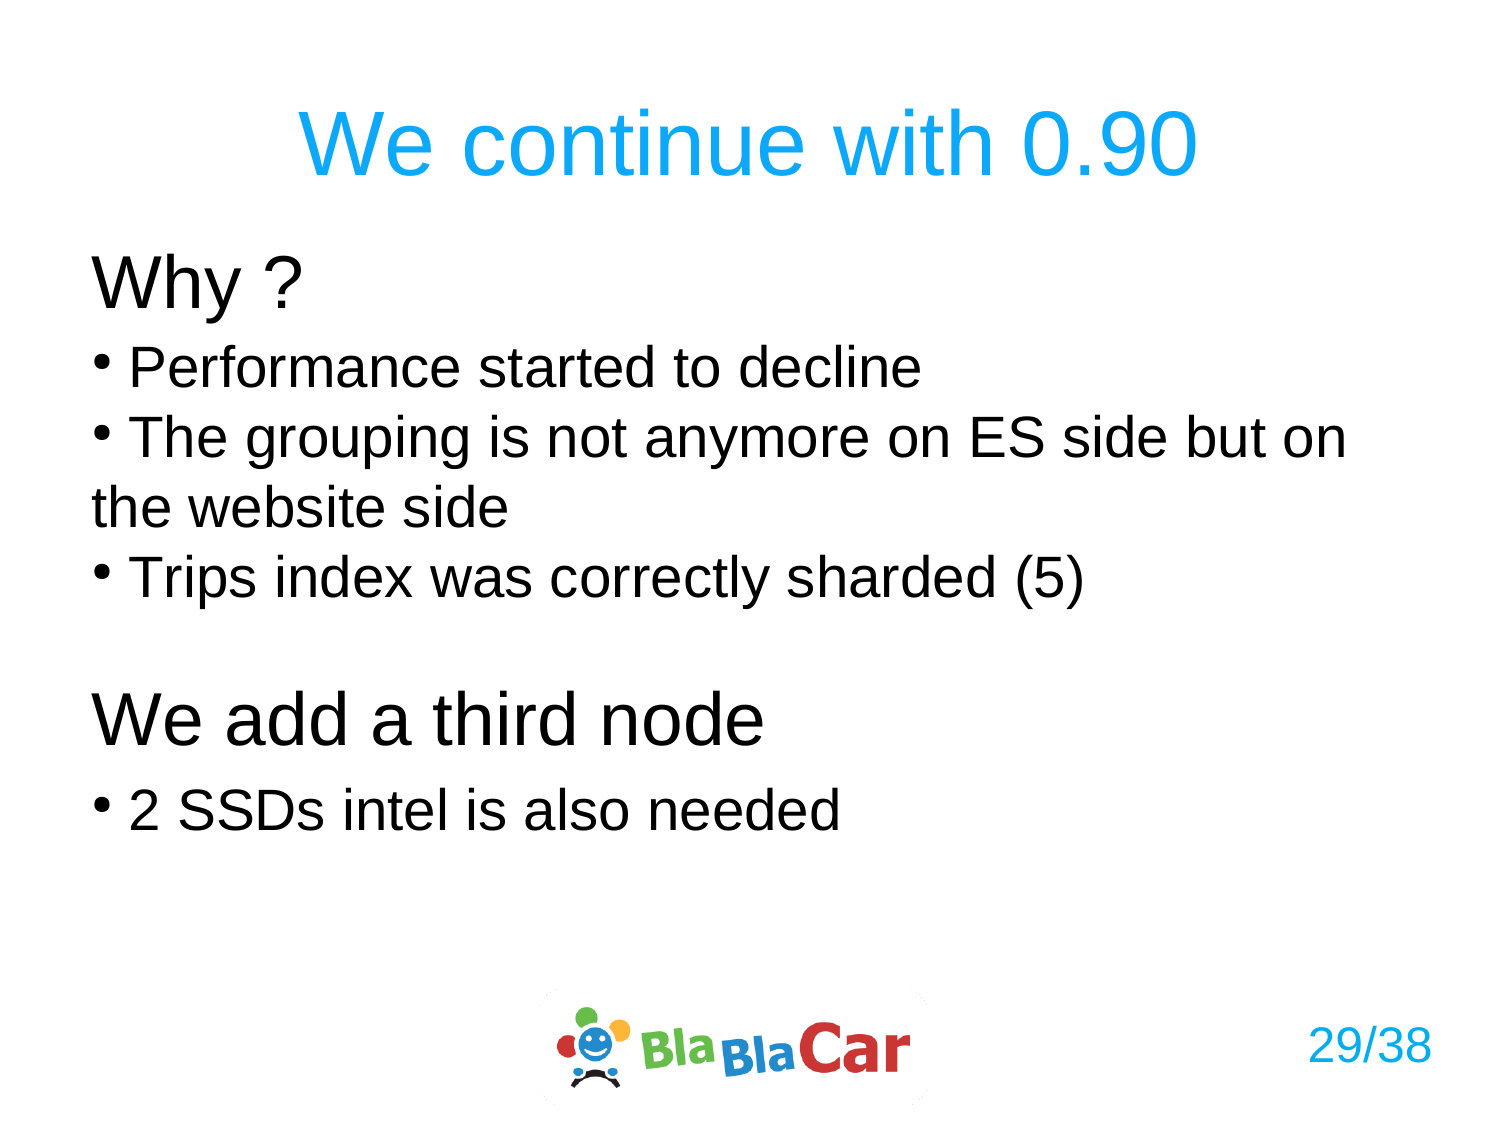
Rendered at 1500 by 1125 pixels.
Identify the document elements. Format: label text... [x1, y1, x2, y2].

title We continue with 0.90 [75, 45, 1426, 233]
text_box We add a third node [76, 663, 1424, 764]
text_box Performance started to decline The grouping is not anymore on ES side but on the website side Trips index was correctly sharded (5) [76, 321, 1424, 617]
text_box 2 SSDs intel is also needed [76, 764, 1424, 850]
text_box Why ? [76, 226, 1424, 321]
